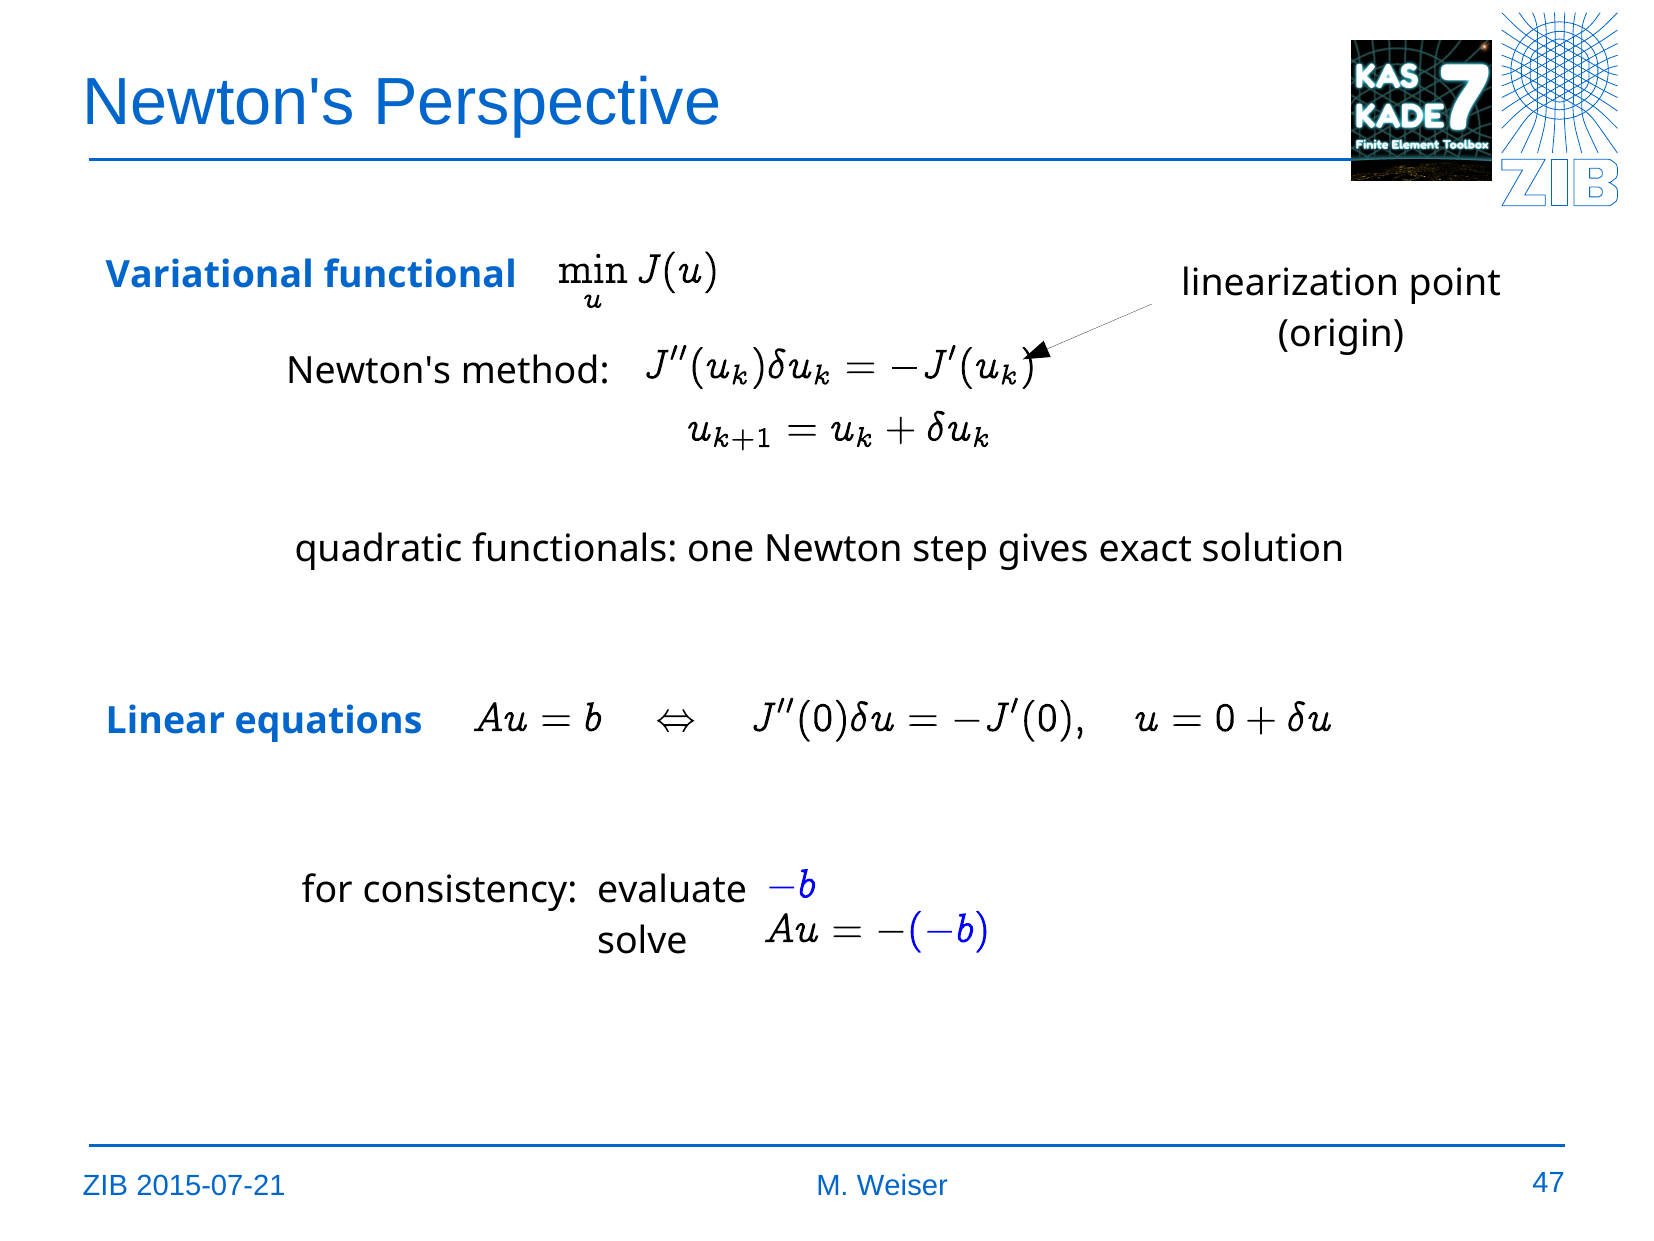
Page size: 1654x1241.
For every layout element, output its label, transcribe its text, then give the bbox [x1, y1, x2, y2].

picture [764, 910, 987, 953]
picture [646, 344, 1033, 451]
text_box Variational functional [90, 240, 515, 299]
text_box linearization point (origin) [1166, 248, 1503, 352]
picture [473, 697, 1332, 742]
text_box quadratic functionals: one Newton step gives exact solution [279, 514, 1312, 574]
text_box for consistency: evaluate solve [286, 855, 765, 958]
picture [1351, 40, 1492, 181]
picture [769, 868, 816, 899]
text_box Newton's method: [271, 336, 610, 396]
text_box Linear equations [90, 686, 426, 745]
title Newton's Perspective [82, 64, 1359, 139]
picture [559, 251, 716, 309]
